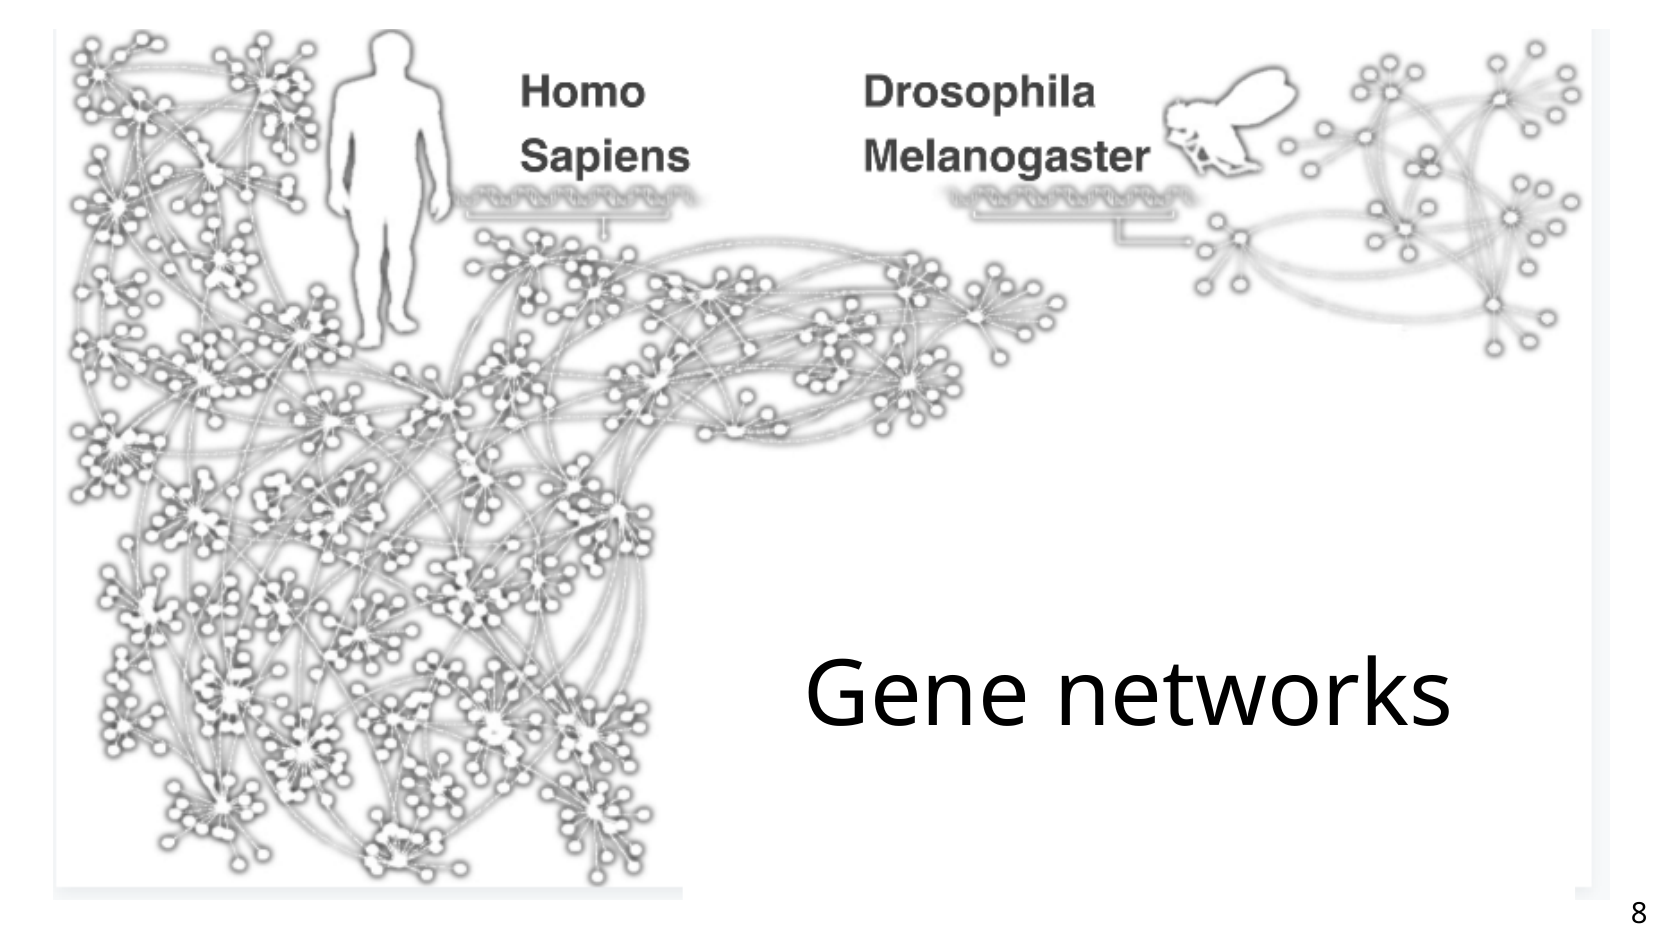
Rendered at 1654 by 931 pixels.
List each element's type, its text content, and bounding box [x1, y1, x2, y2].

picture [53, 29, 1610, 901]
title Gene networks [682, 480, 1576, 901]
